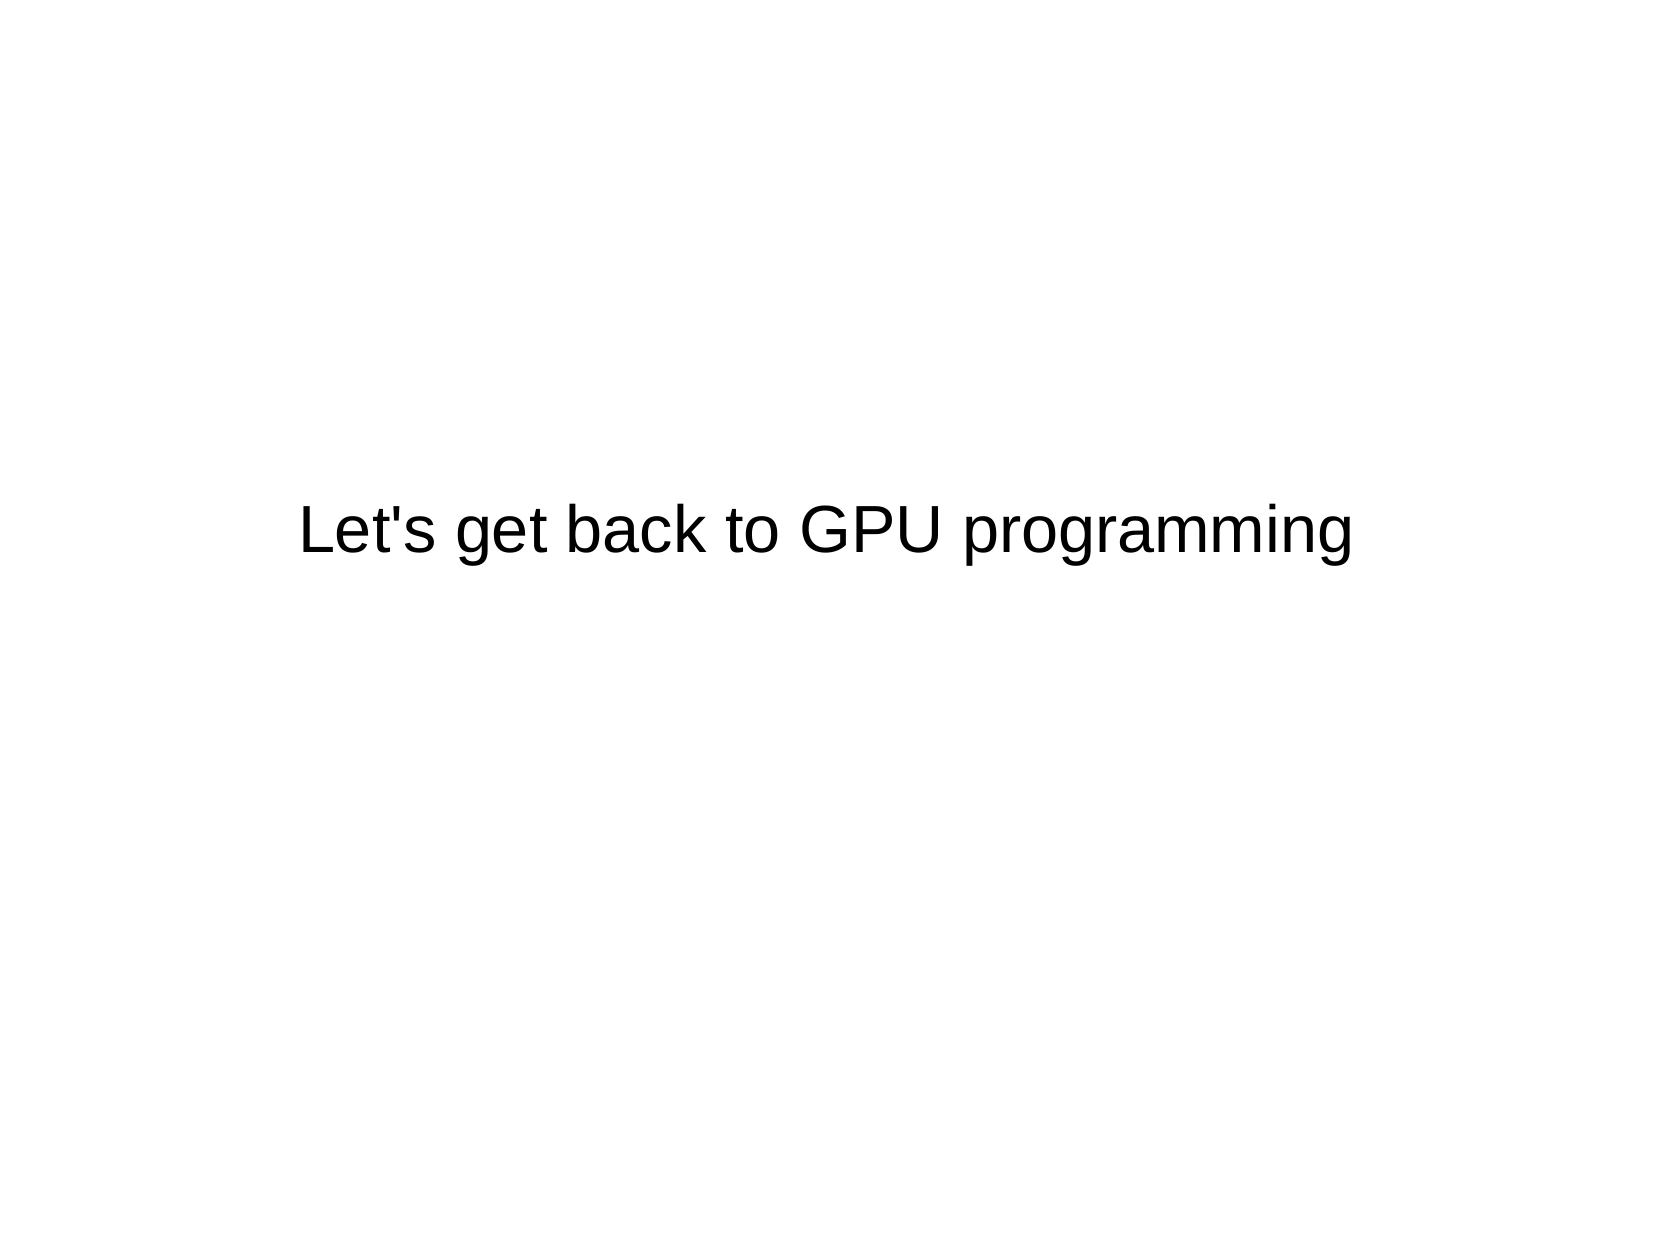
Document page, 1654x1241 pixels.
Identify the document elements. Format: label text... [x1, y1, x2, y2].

subtitle Let's get back to GPU programming [82, 49, 1571, 1010]
